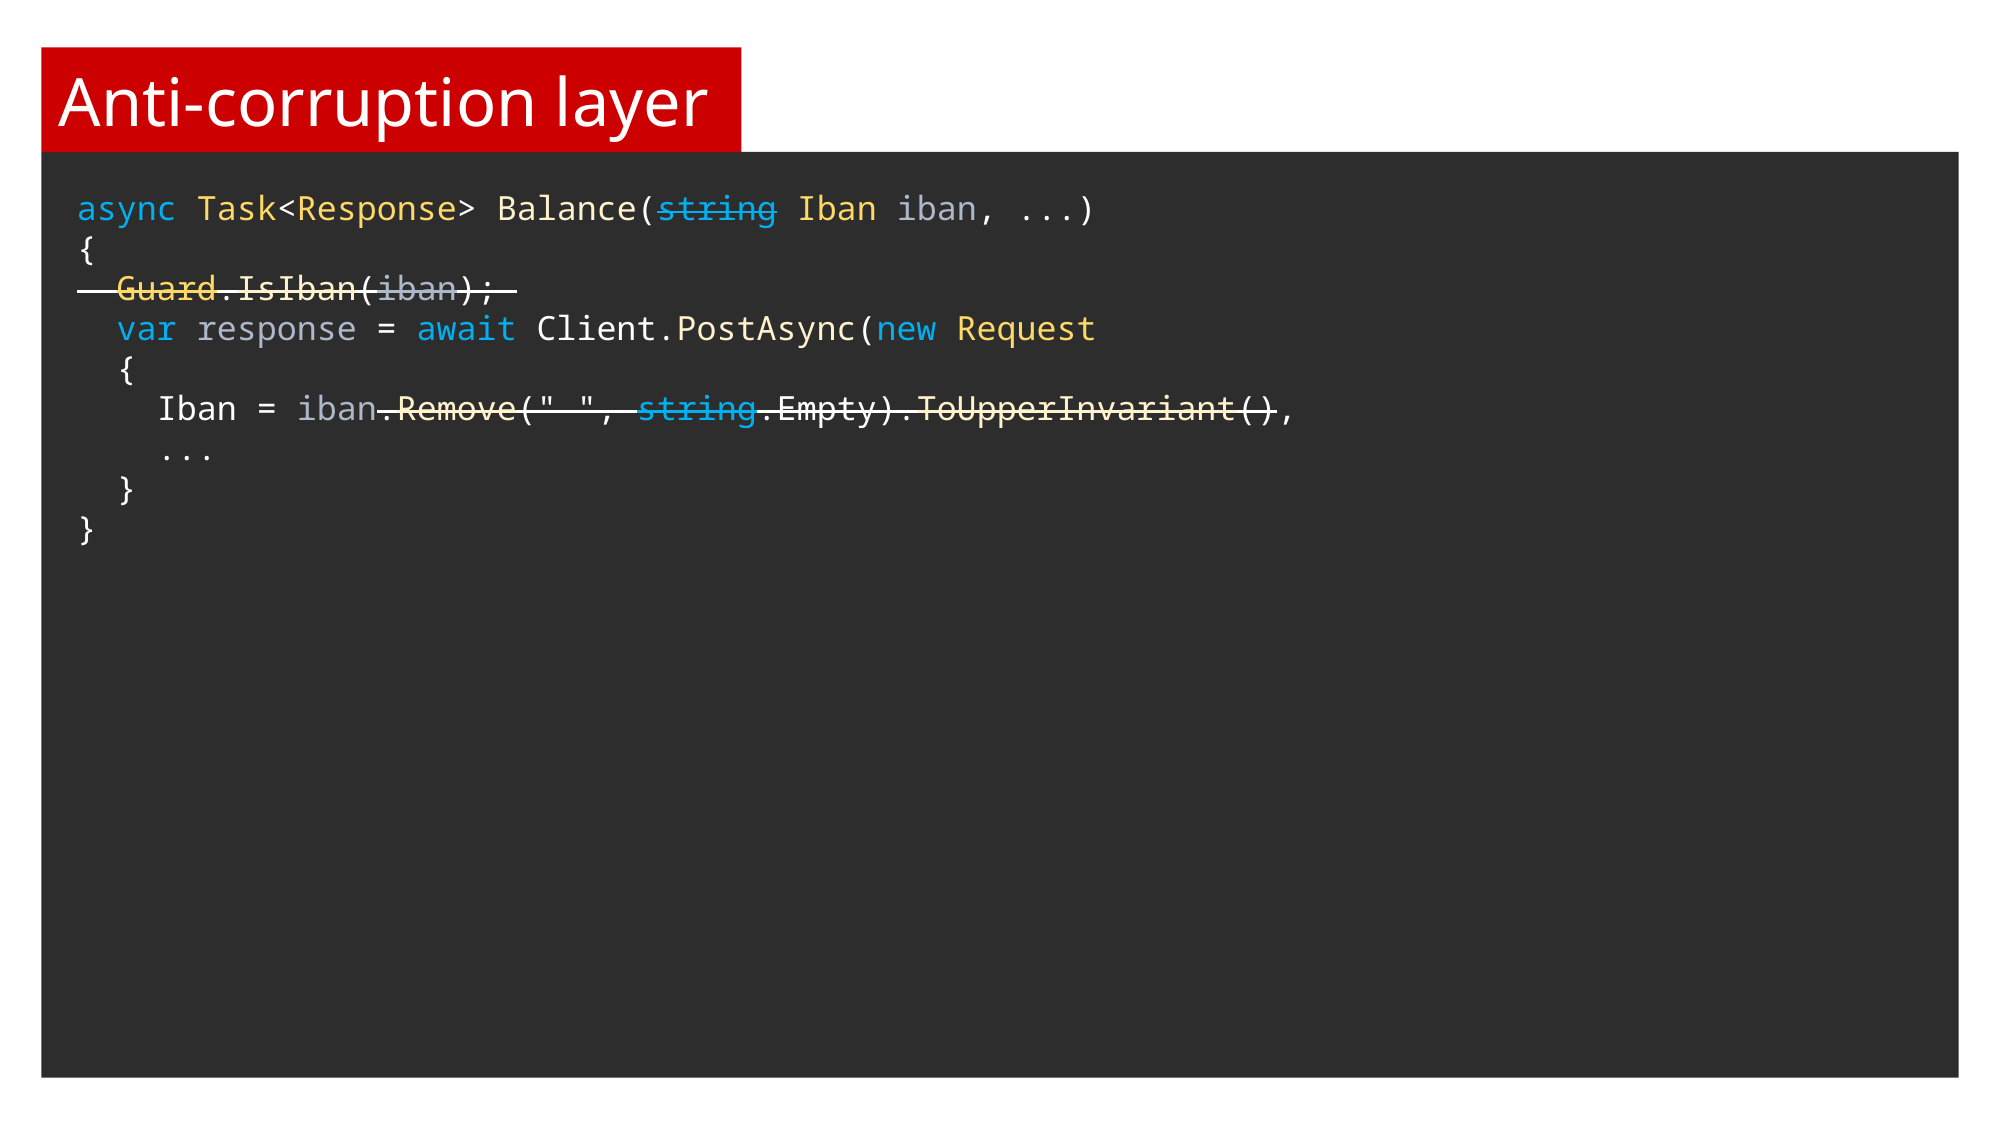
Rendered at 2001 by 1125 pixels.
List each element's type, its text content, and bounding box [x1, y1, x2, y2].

text_box [41, 152, 1959, 1078]
text_box async Task<Response> Balance(string Iban iban, ...) { Guard.IsIban(iban); var response = await Client.PostAsync(new Request { Iban = iban.Remove(" ", string.Empty).ToUpperInvariant(), ... } } [41, 152, 1602, 558]
text_box Anti-corruption layer [41, 47, 742, 153]
